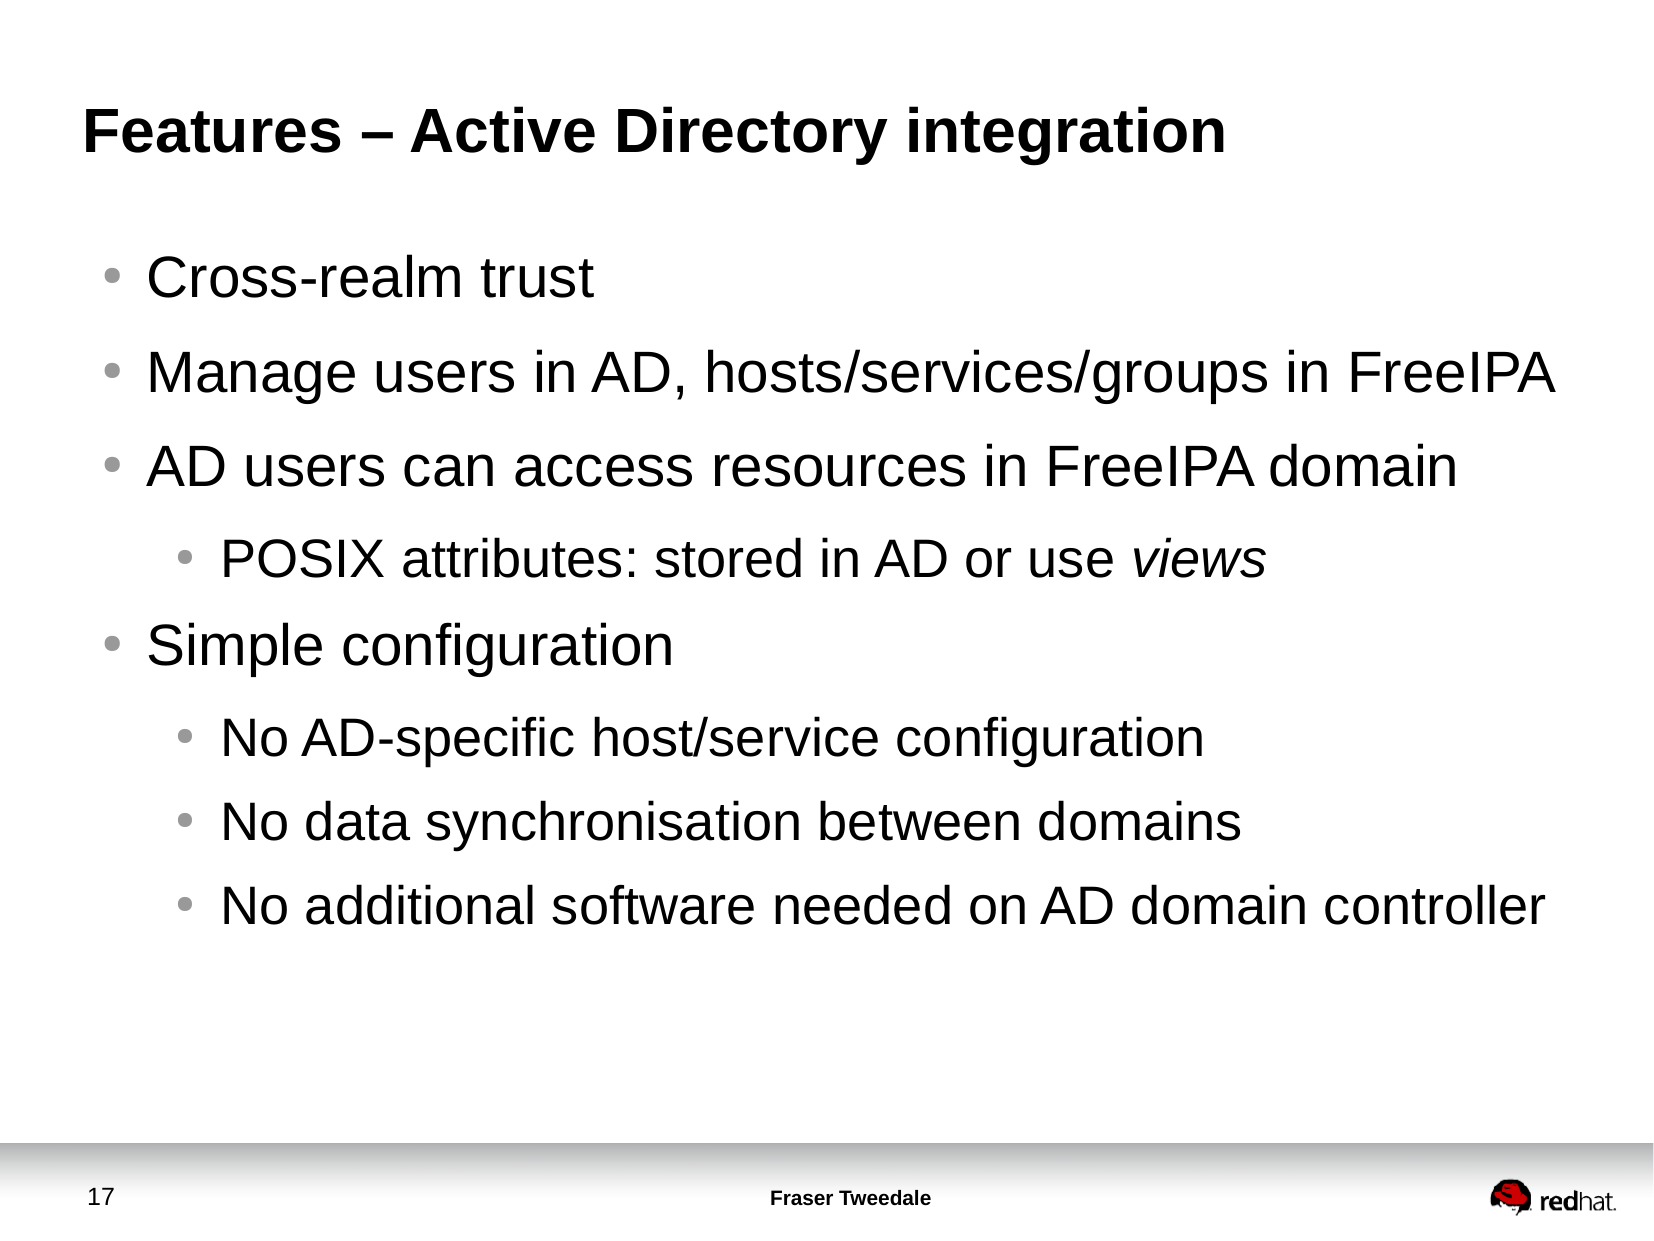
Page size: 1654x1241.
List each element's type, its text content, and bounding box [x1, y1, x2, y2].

list Cross-realm trust Manage users in AD, hosts/services/groups in FreeIPA AD users can access resources in FreeIPA domain POSIX attributes: stored in AD or use views Simple configuration No AD-specific host/service configuration No data synchronisation between domains No additional software needed on AD domain controller [86, 244, 1576, 1039]
title Features – Active Directory integration [82, 37, 1571, 226]
picture [0, 1143, 1654, 1241]
